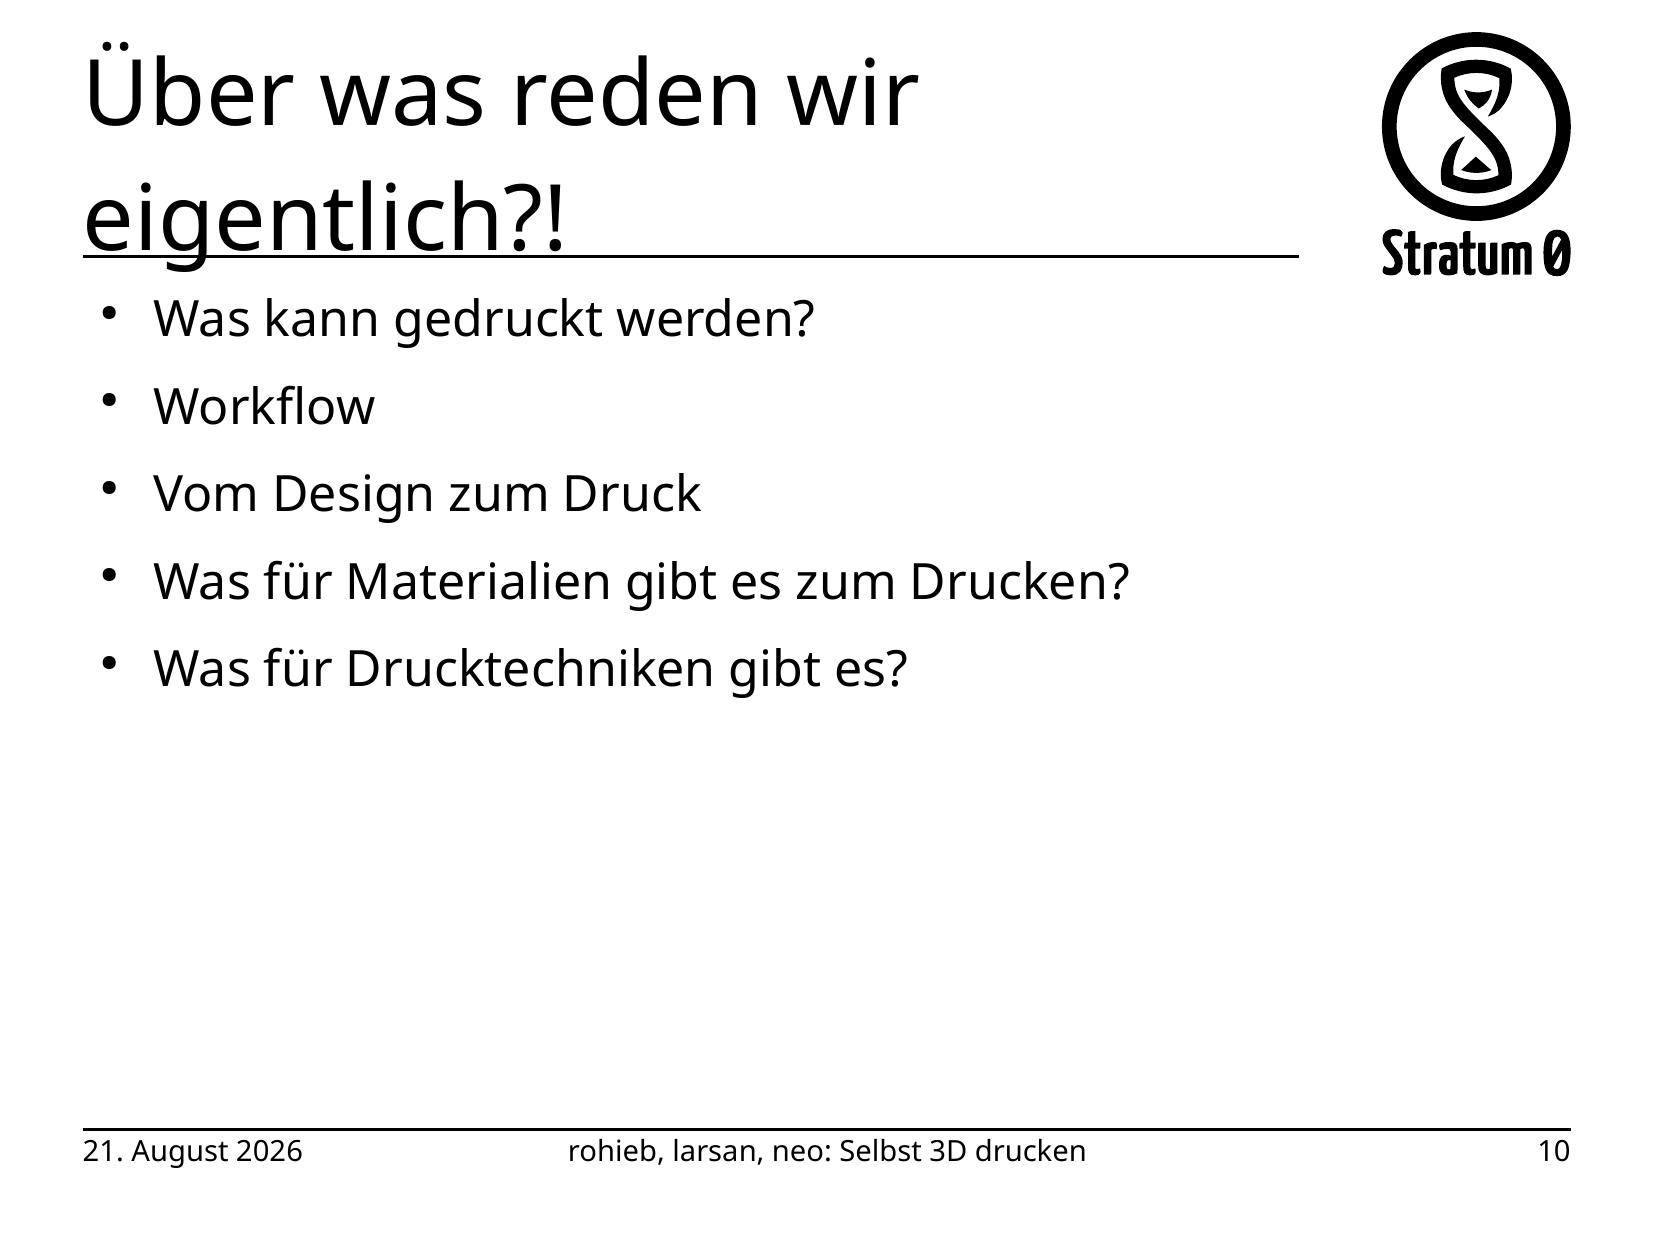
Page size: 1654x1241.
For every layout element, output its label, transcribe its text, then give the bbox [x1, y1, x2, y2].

list Was kann gedruckt werden? Workflow Vom Design zum Druck Was für Materialien gibt es zum Drucken? Was für Drucktechniken gibt es? [82, 290, 1538, 1010]
title Über was reden wir eigentlich?! [82, 49, 1300, 257]
